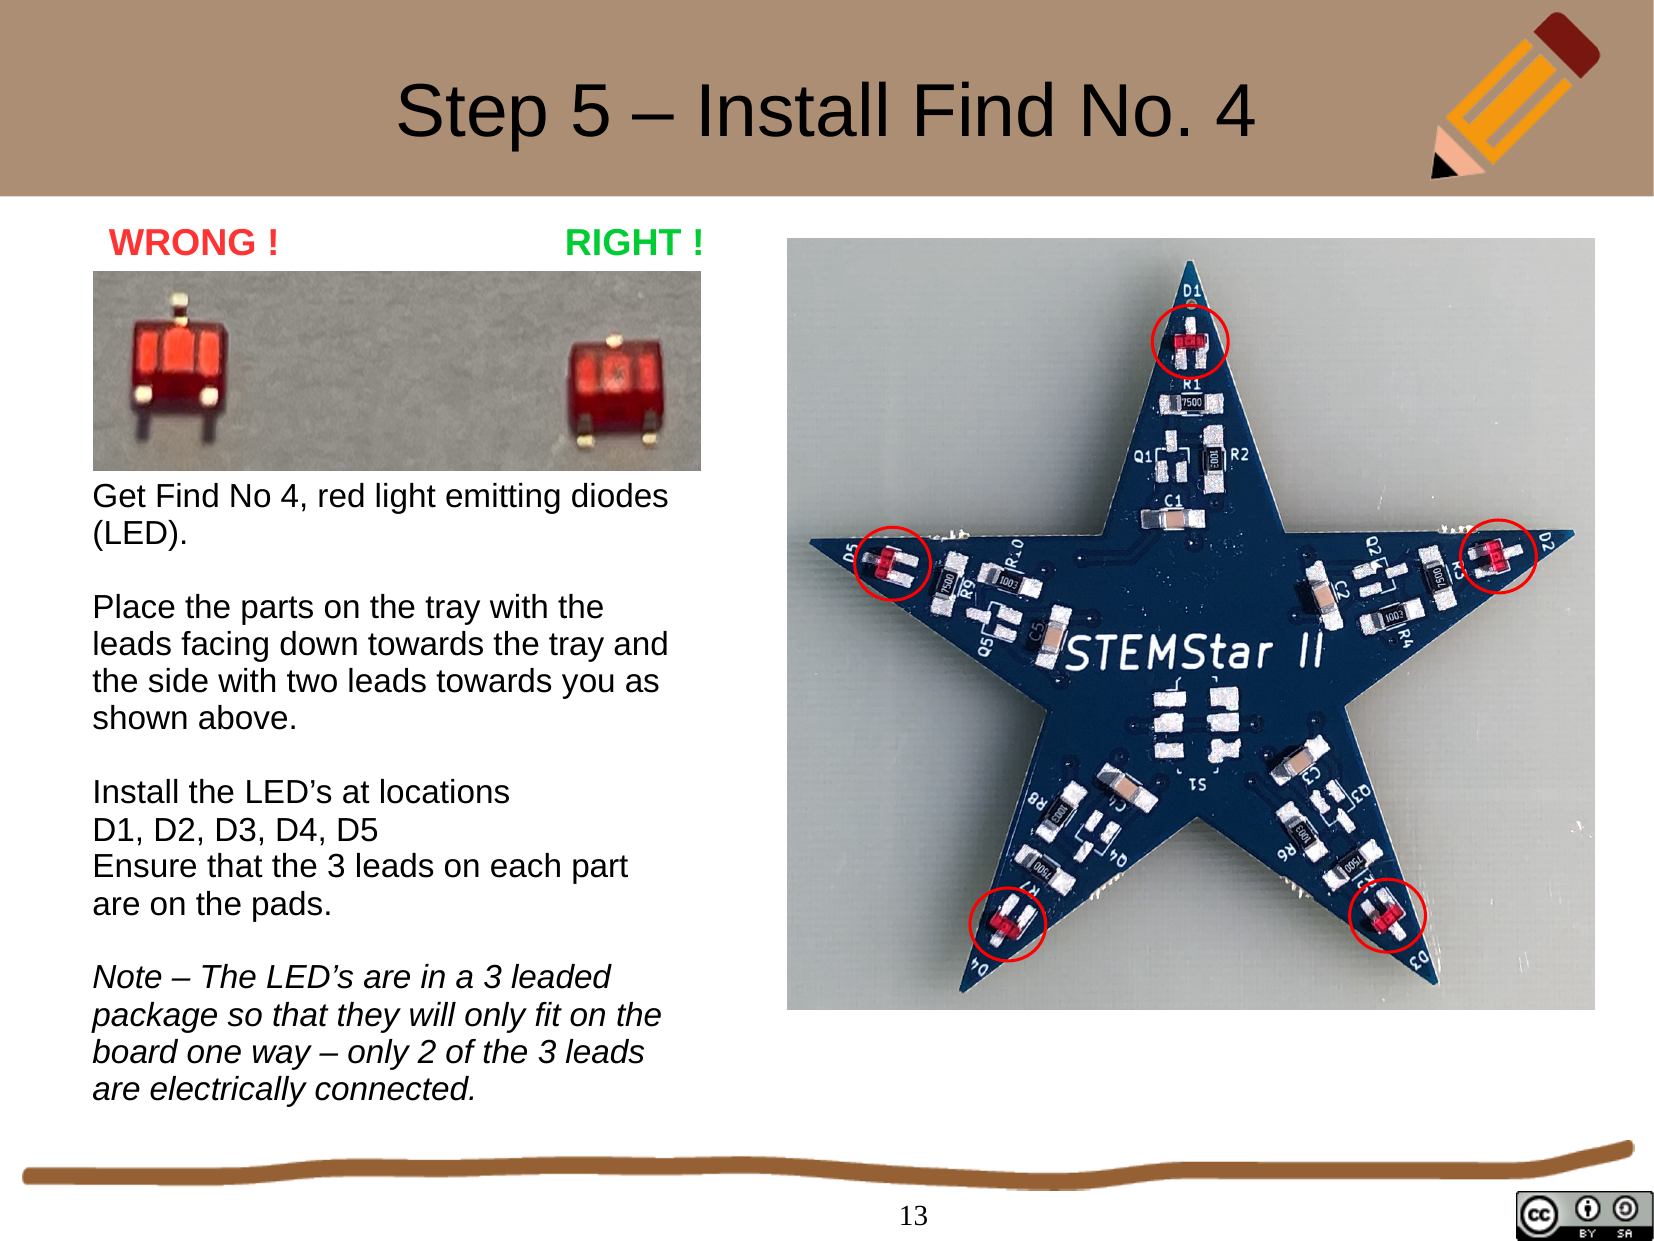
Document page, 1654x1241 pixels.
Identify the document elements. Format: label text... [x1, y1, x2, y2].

text_box RIGHT ! [550, 213, 757, 272]
picture [787, 238, 1595, 1010]
picture [22, 1140, 1654, 1241]
title Step 5 – Install Find No. 4 [82, 49, 1571, 172]
text_box Get Find No 4, red light emitting diodes (LED). Place the parts on the tray with the leads facing down towards the tray and the side with two leads towards you as shown above. Install the LED’s at locations D1, D2, D3, D4, D5 Ensure that the 3 leads on each part are on the pads. Note – The LED’s are in a 3 leaded package so that they will only fit on the board one way – only 2 of the 3 leads are electrically connected. [42, 470, 690, 1118]
text_box WRONG ! [93, 213, 301, 272]
picture [93, 271, 701, 471]
picture [1430, 12, 1601, 181]
